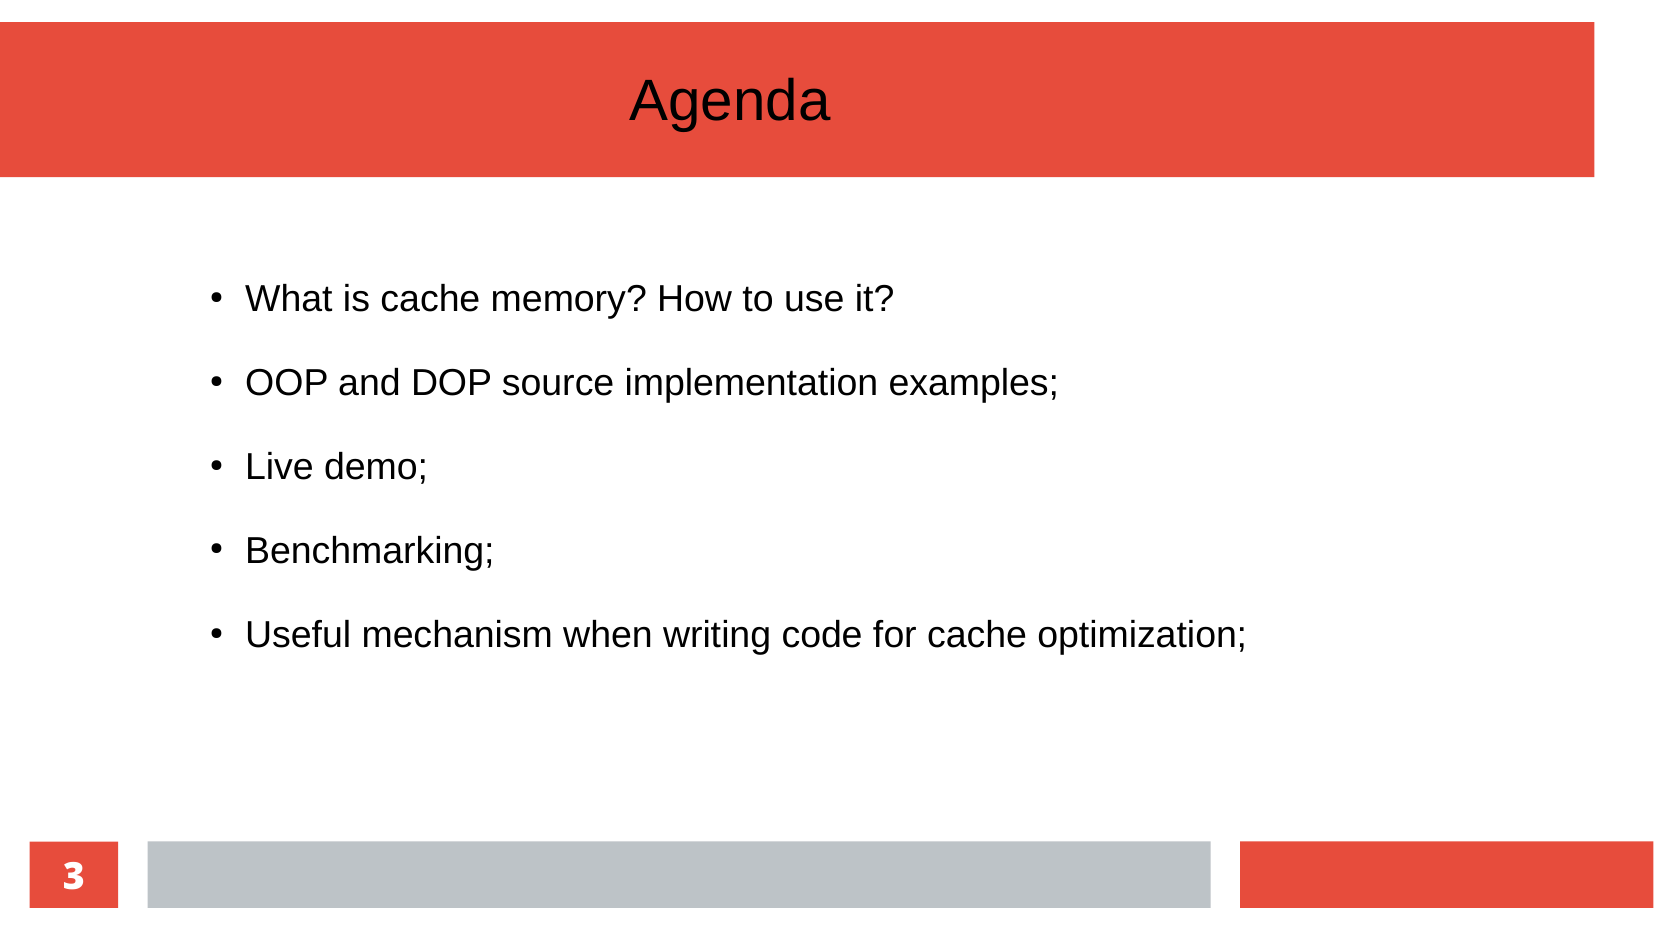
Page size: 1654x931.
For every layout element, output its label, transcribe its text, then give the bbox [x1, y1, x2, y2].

text_box What is cache memory? How to use it? OOP and DOP source implementation examples; Live demo; Benchmarking; Useful mechanism when writing code for cache optimization; [195, 270, 1471, 789]
text_box Agenda [615, 60, 1486, 376]
